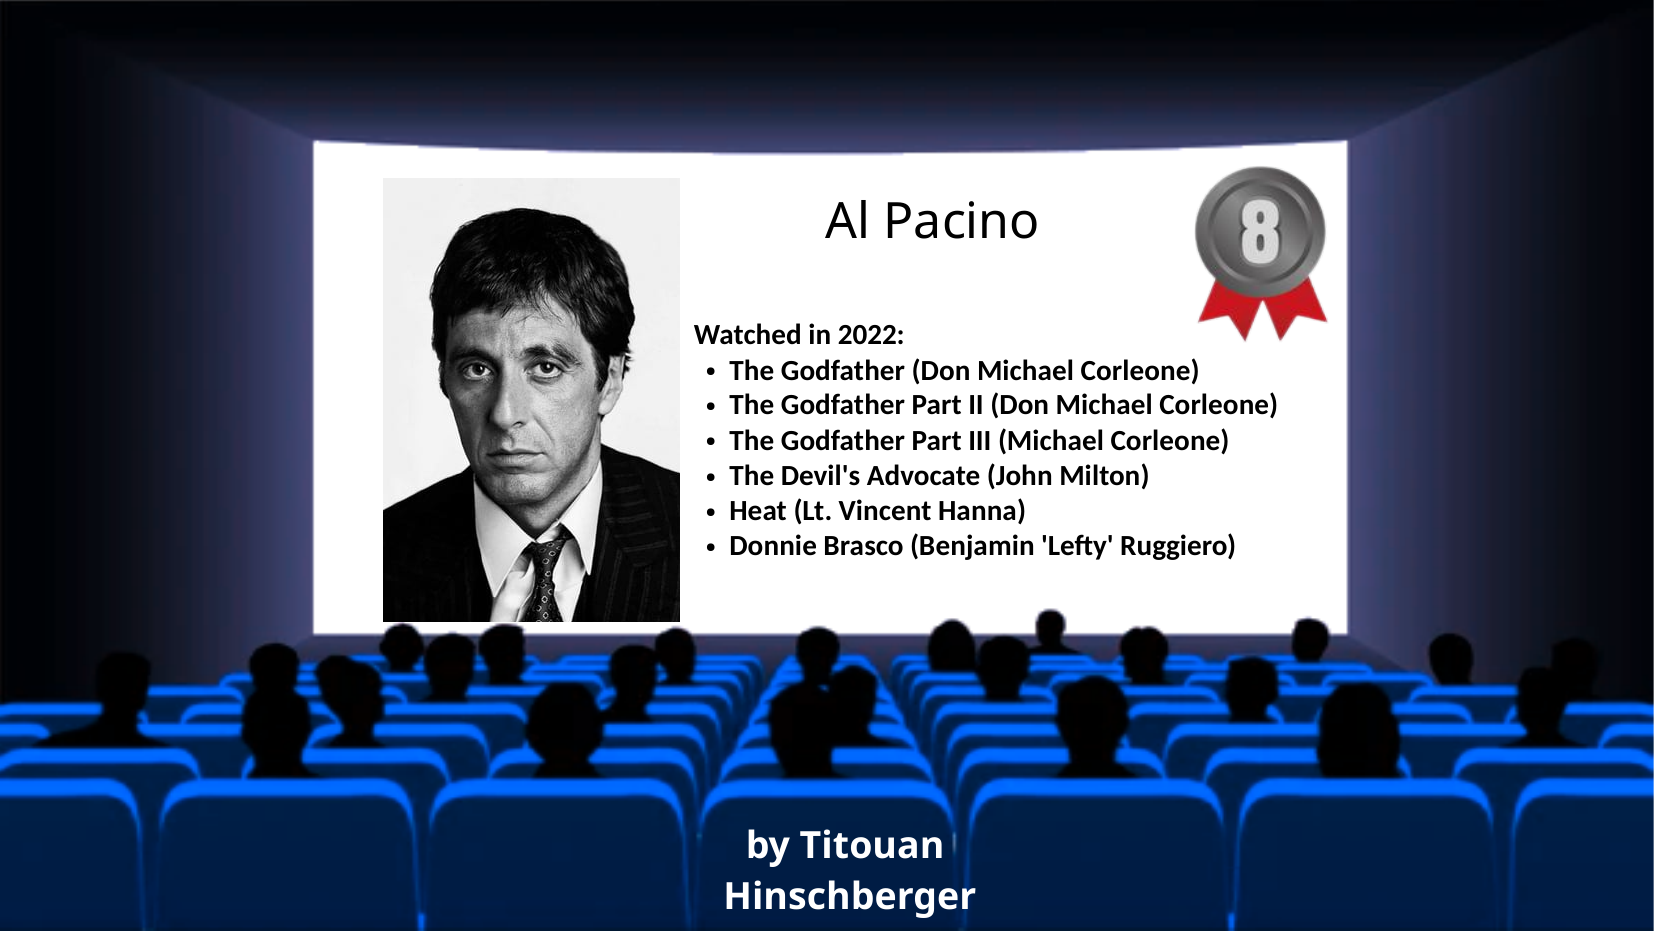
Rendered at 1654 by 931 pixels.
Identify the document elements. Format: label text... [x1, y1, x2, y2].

text_box Watched in 2022: The Godfather (Don Michael Corleone) The Godfather Part II (Don Michael Corleone) The Godfather Part III (Michael Corleone) The Devil's Advocate (John Milton) Heat (Lt. Vincent Hanna) Donnie Brasco (Benjamin 'Lefty' Ruggiero) [680, 265, 1347, 621]
text_box Al Pacino [679, 177, 1188, 263]
picture [0, 0, 1654, 931]
